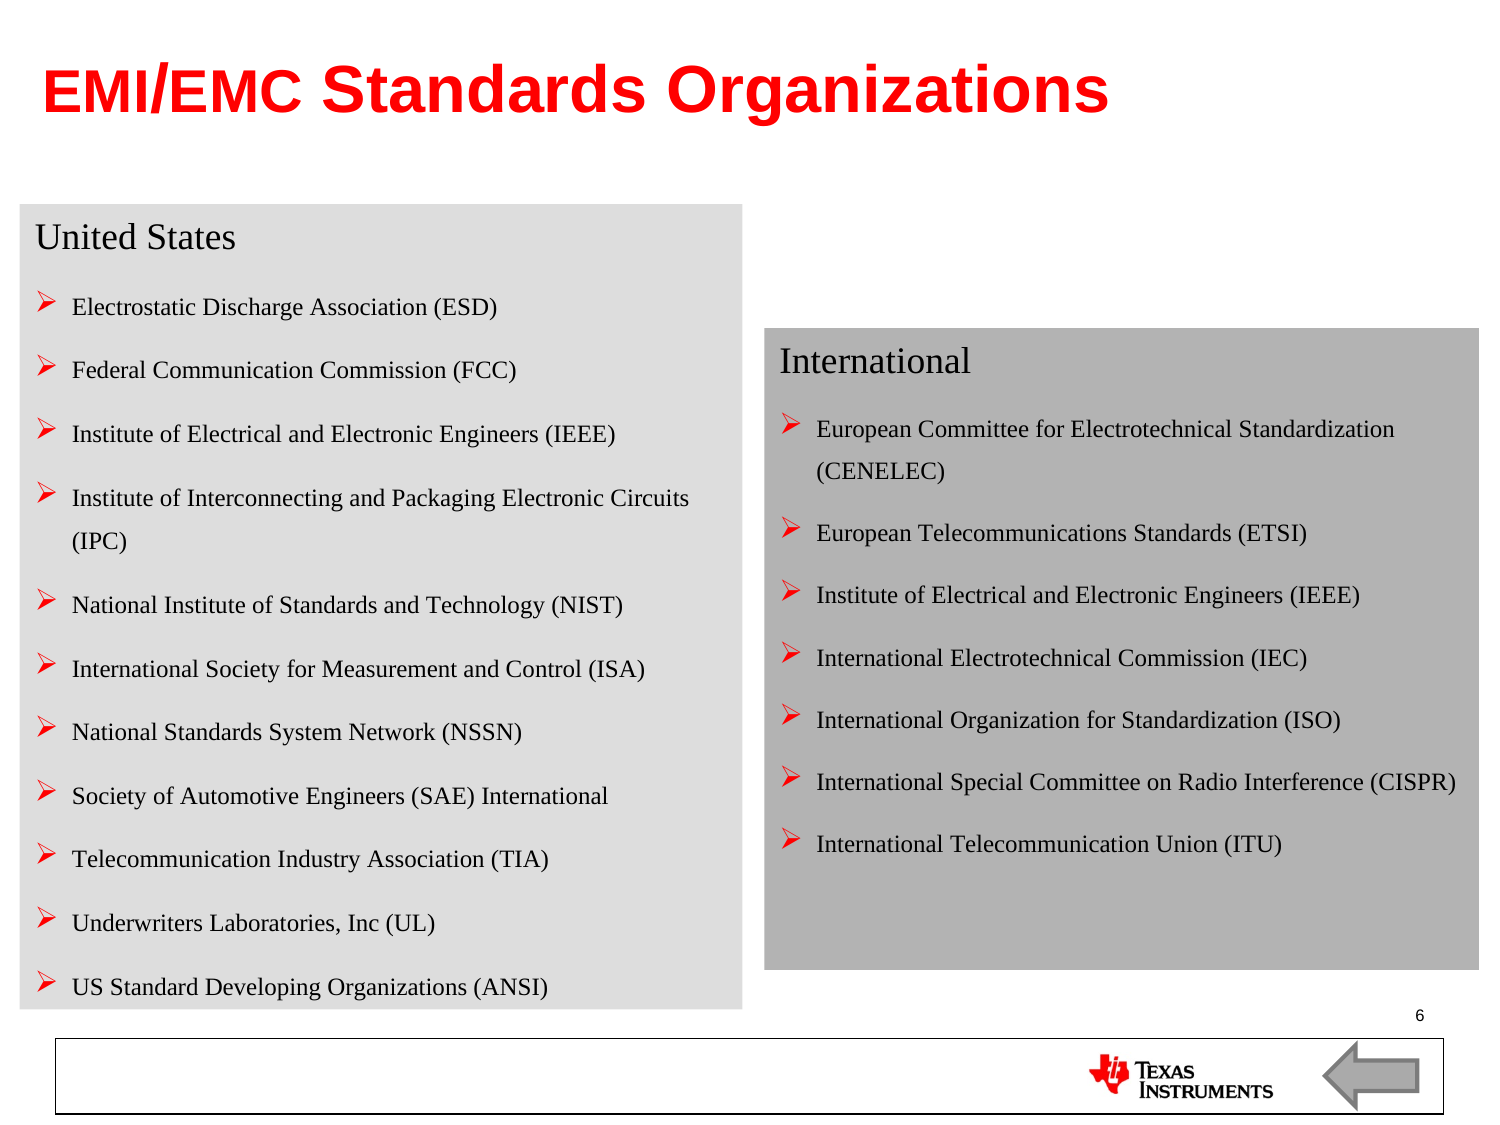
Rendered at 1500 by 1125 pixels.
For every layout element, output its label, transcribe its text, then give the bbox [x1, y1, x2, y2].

title EMI/EMC Standards Organizations [27, 8, 1411, 176]
text_box [1324, 1045, 1418, 1107]
list United States Electrostatic Discharge Association (ESD) Federal Communication Commission (FCC) Institute of Electrical and Electronic Engineers (IEEE) Institute of Interconnecting and Packaging Electronic Circuits (IPC) National Institute of Standards and Technology (NIST) International Society for Measurement and Control (ISA) National Standards System Network (NSSN) Society of Automotive Engineers (SAE) International Telecommunication Industry Association (TIA) Underwriters Laboratories, Inc (UL) US Standard Developing Organizations (ANSI) [19, 204, 743, 1010]
text_box <numero> [1089, 997, 1440, 1031]
picture [1087, 1052, 1274, 1099]
list International European Committee for Electrotechnical Standardization (CENELEC) European Telecommunications Standards (ETSI) Institute of Electrical and Electronic Engineers (IEEE) International Electrotechnical Commission (IEC) International Organization for Standardization (ISO) International Special Committee on Radio Interference (CISPR) International Telecommunication Union (ITU) [764, 328, 1479, 970]
